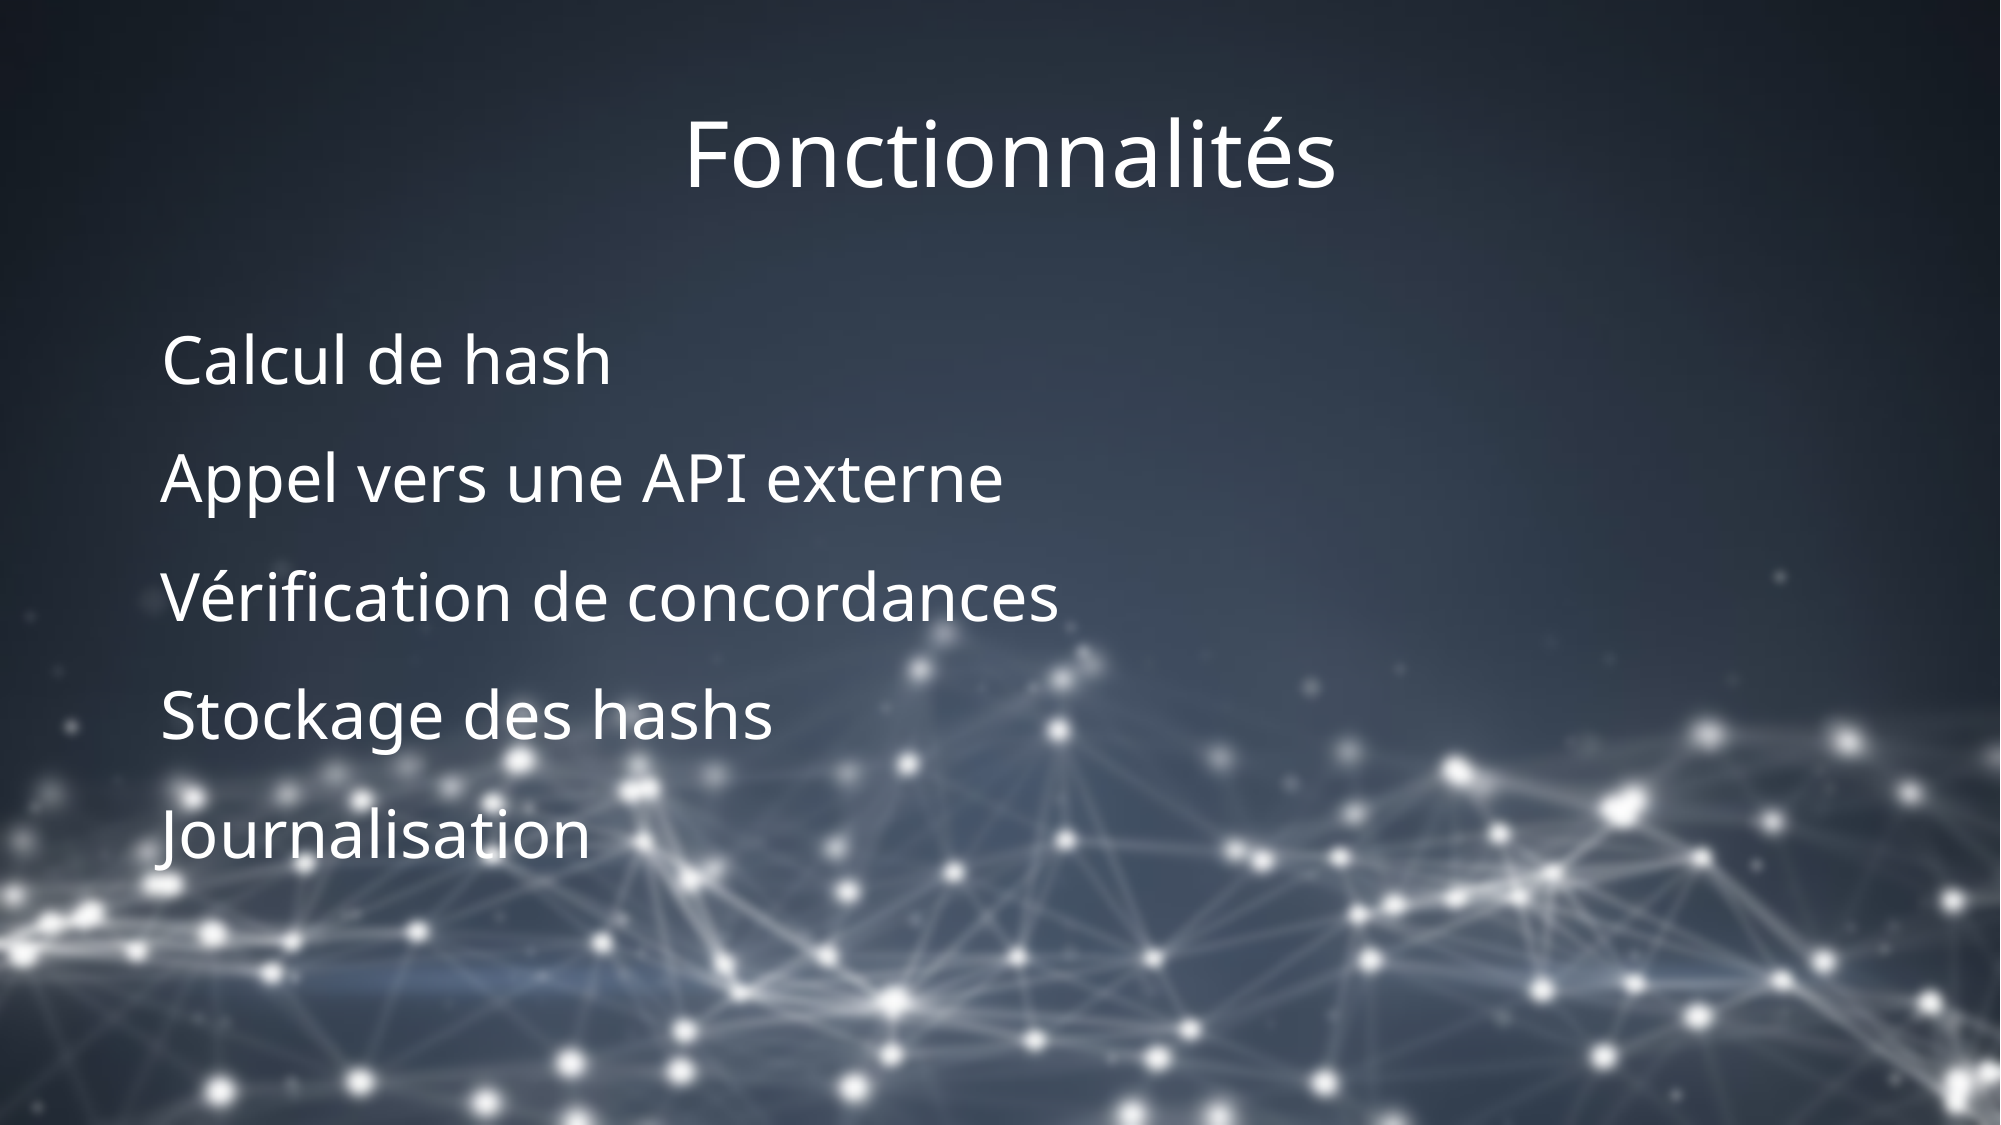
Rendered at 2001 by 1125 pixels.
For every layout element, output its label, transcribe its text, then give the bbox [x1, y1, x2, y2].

text_box Journalisation [145, 784, 607, 881]
text_box Fonctionnalités [667, 88, 1333, 215]
picture [0, 0, 2000, 1125]
text_box Vérification de concordances [145, 547, 1048, 643]
text_box Calcul de hash [146, 310, 619, 406]
text_box Appel vers une API externe [145, 428, 1000, 525]
text_box Stockage des hashs [145, 665, 778, 762]
